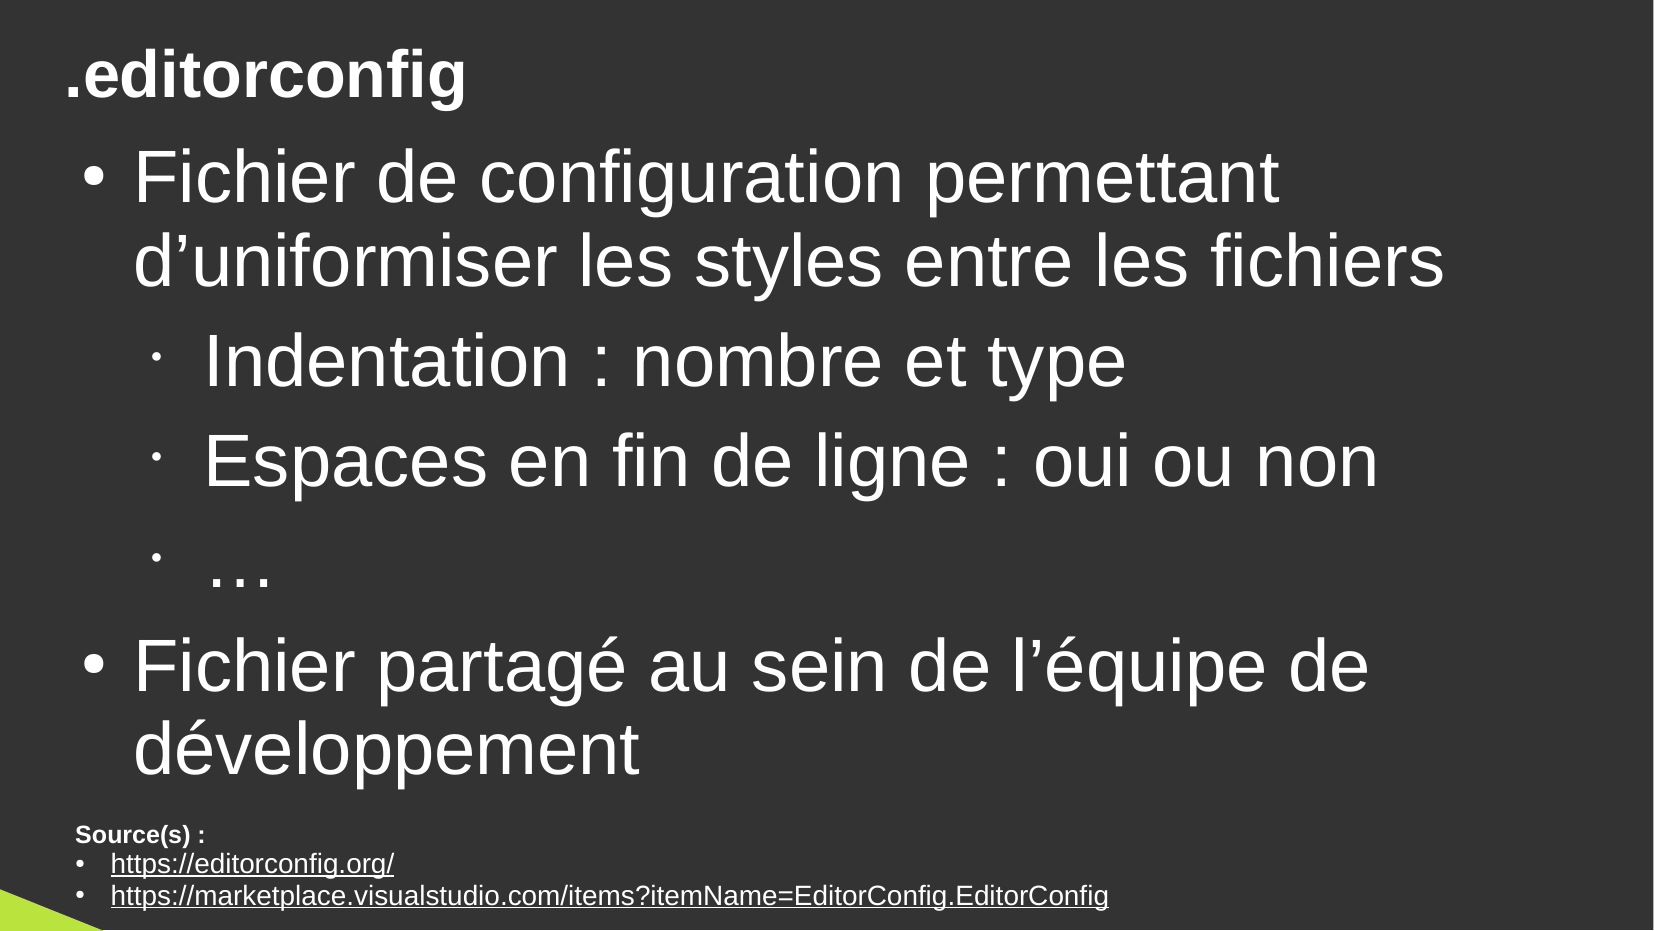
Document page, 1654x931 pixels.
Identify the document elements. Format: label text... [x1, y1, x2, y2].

title .editorconfig [64, 37, 1105, 119]
text_box [0, 889, 105, 931]
text_box Source(s) : https://editorconfig.org/ https://marketplace.visualstudio.com/items?itemName=EditorConfig.EditorConfig [60, 809, 1546, 919]
list Fichier de configuration permettant d’uniformiser les styles entre les fichiers Indentation : nombre et type Espaces en fin de ligne : oui ou non … Fichier partagé au sein de l’équipe de développement [63, 135, 1542, 792]
